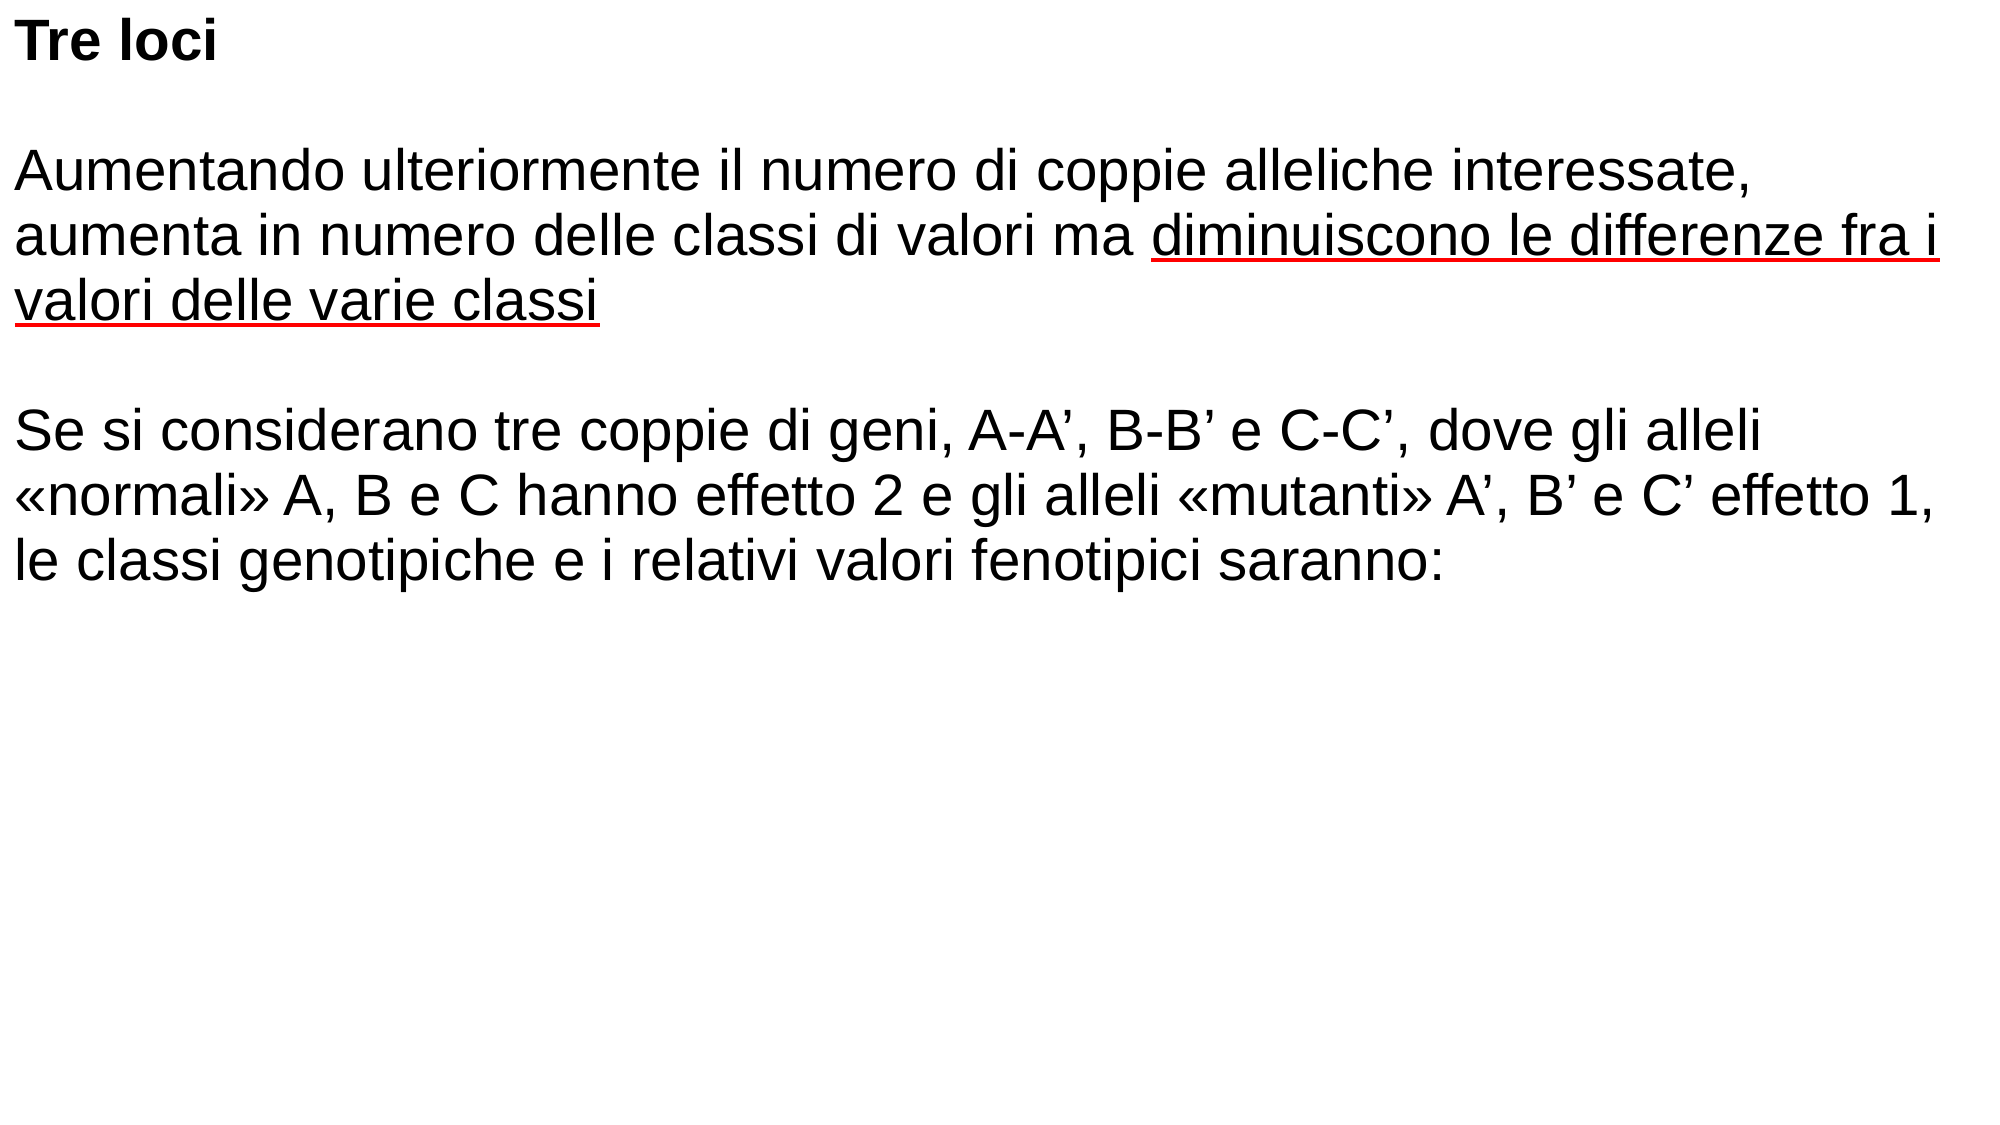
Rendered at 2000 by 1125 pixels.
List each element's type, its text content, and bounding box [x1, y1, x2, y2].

text_box Tre loci Aumentando ulteriormente il numero di coppie alleliche interessate, aumenta in numero delle classi di valori ma diminuiscono le differenze fra i valori delle varie classi Se si considerano tre coppie di geni, A-A’, B-B’ e C-C’, dove gli alleli «normali» A, B e C hanno effetto 2 e gli alleli «mutanti» A’, B’ e C’ effetto 1, le classi genotipiche e i relativi valori fenotipici saranno: [0, 0, 1979, 601]
